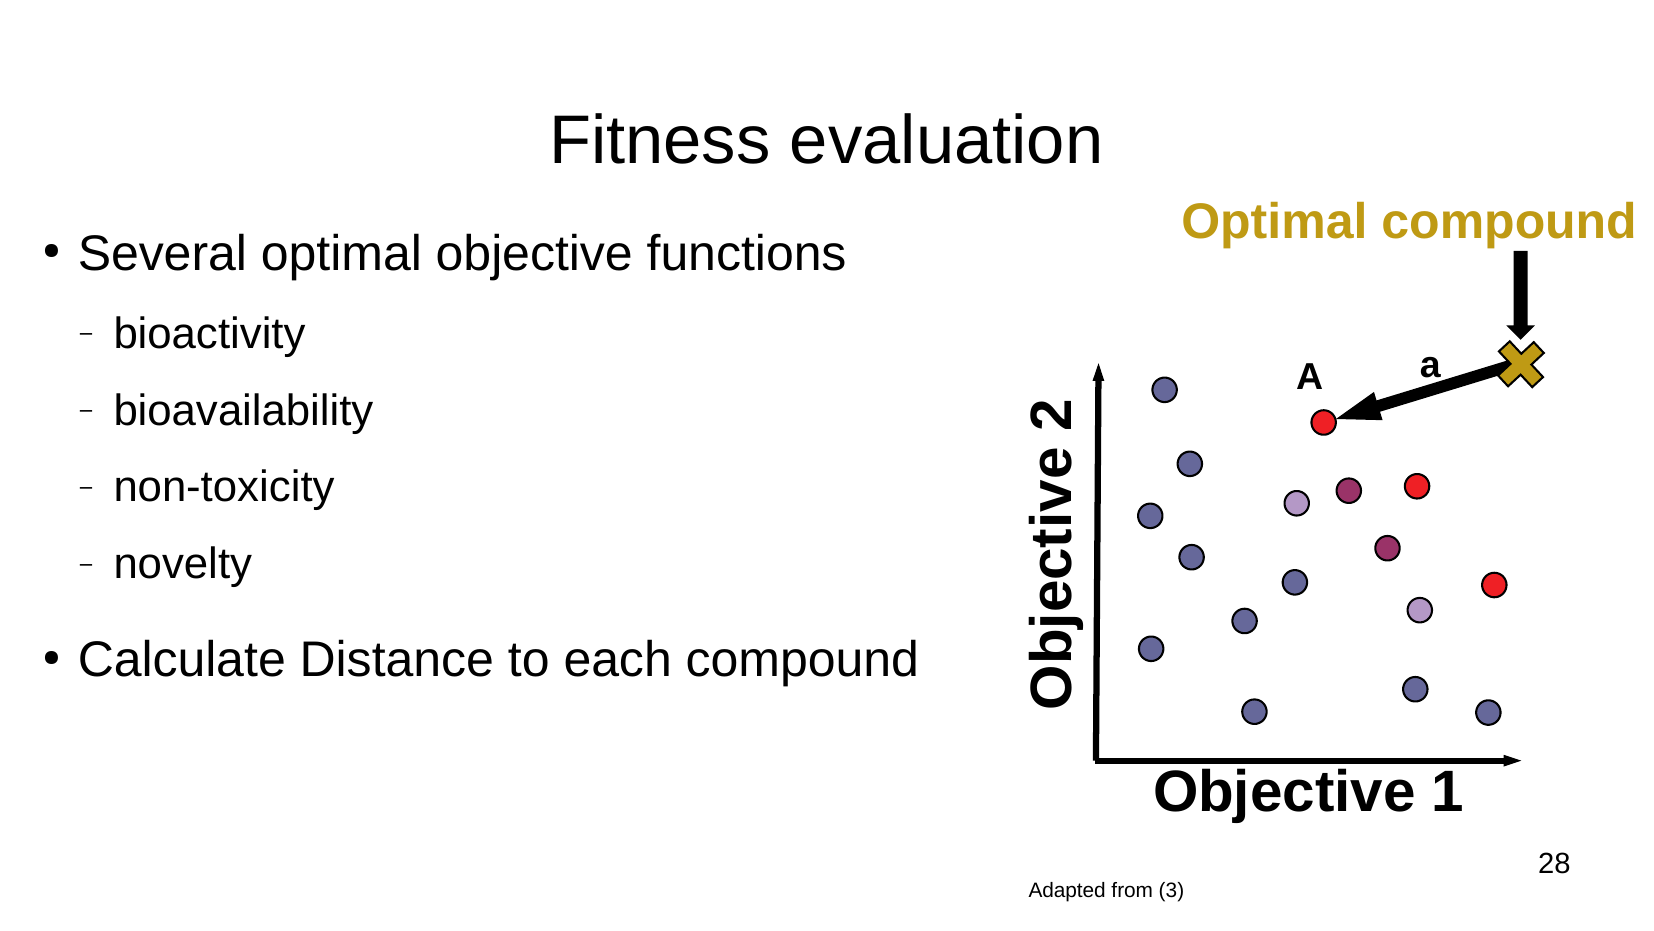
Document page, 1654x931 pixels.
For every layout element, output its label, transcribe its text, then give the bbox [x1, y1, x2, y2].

list Several optimal objective functions bioactivity bioavailability non-toxicity novelty Calculate Distance to each compound [27, 200, 941, 931]
title Fitness evaluation [113, 49, 1540, 230]
text_box Objective 2 [1005, 362, 1091, 746]
text_box [1508, 251, 1533, 339]
text_box [1476, 700, 1501, 725]
text_box [1311, 410, 1336, 435]
text_box [1407, 597, 1432, 623]
text_box [1336, 478, 1361, 503]
text_box [1403, 677, 1428, 702]
text_box a [1405, 336, 1461, 394]
text_box [1138, 503, 1163, 529]
text_box [1242, 699, 1267, 724]
text_box [1404, 474, 1430, 499]
text_box Objective 1 [1096, 745, 1522, 831]
text_box A [1281, 348, 1336, 406]
text_box [1284, 491, 1309, 516]
text_box Adapted from (3) [1013, 871, 1411, 931]
text_box [1177, 451, 1203, 477]
text_box [1482, 572, 1507, 598]
text_box [1138, 636, 1164, 662]
text_box [1232, 608, 1257, 634]
text_box [1375, 535, 1400, 561]
text_box [1282, 570, 1308, 595]
text_box [1179, 544, 1204, 570]
text_box [1498, 341, 1544, 388]
text_box [1152, 377, 1177, 403]
text_box Optimal compound [1154, 181, 1654, 257]
